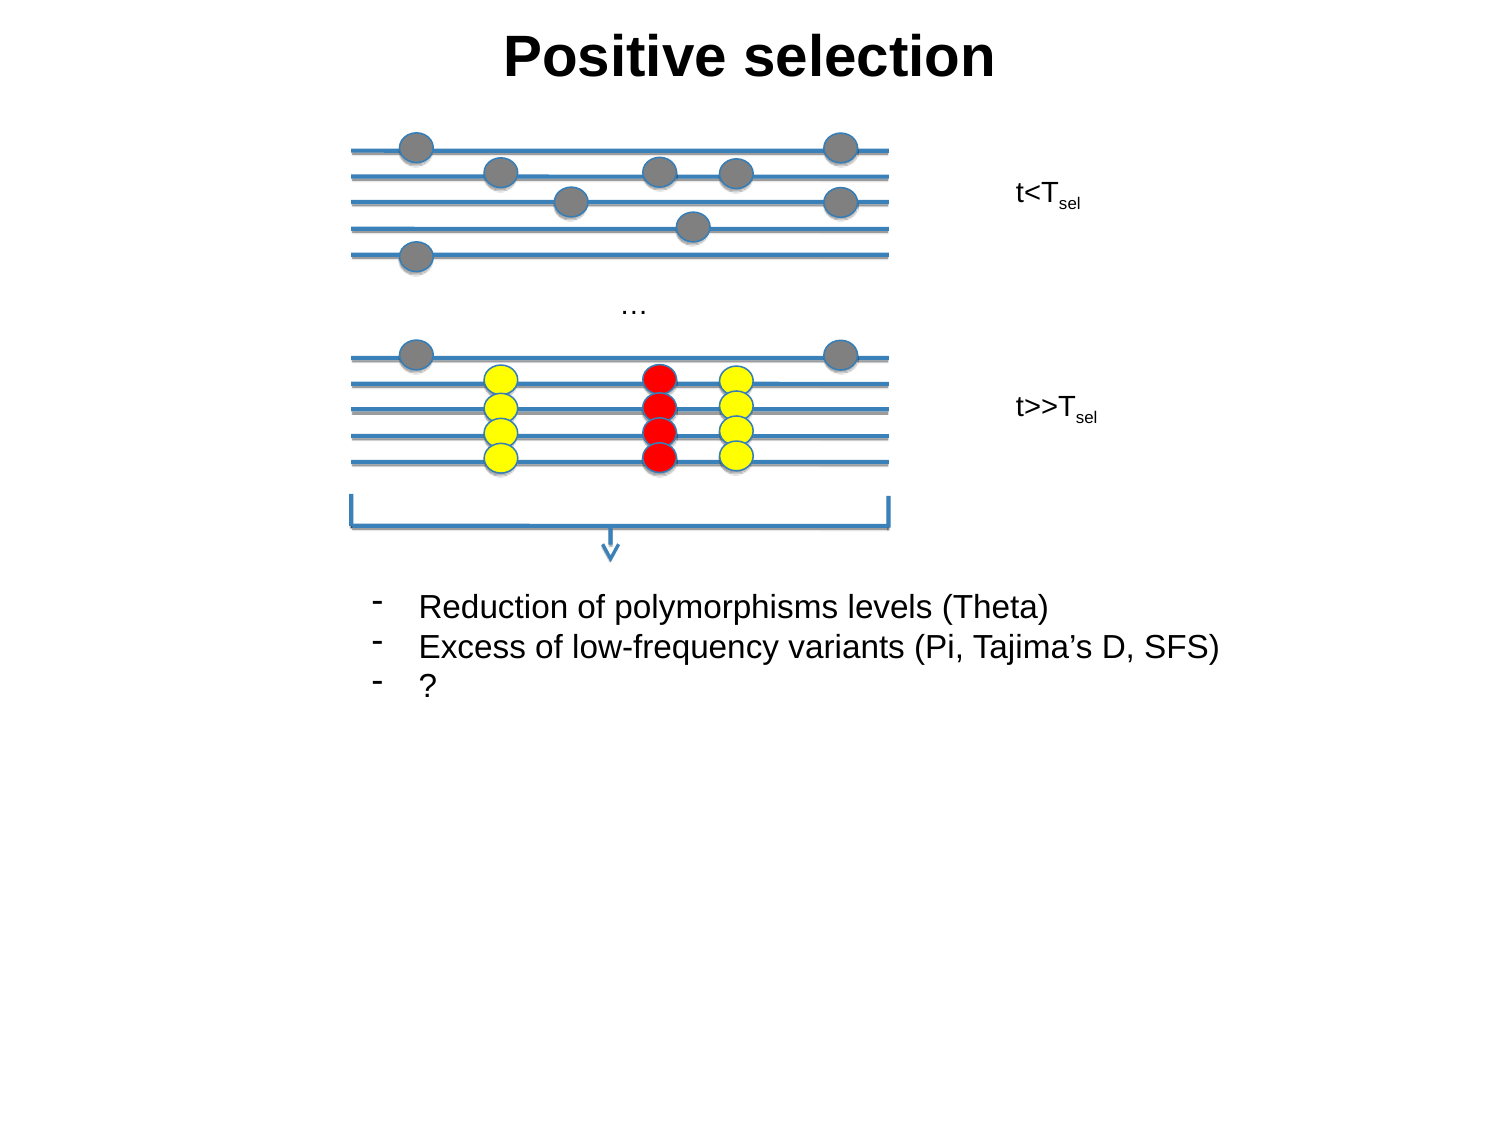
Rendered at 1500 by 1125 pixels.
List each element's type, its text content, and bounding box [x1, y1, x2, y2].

text_box [484, 157, 518, 188]
text_box [399, 340, 434, 370]
text_box [676, 212, 711, 242]
text_box [642, 364, 677, 473]
text_box [719, 158, 754, 189]
text_box t>>Tsel [1001, 379, 1163, 435]
text_box [823, 187, 858, 218]
text_box Reduction of polymorphisms levels (Theta) Excess of low-frequency variants (Pi, Tajima’s D, SFS) ? [356, 577, 1237, 713]
text_box [642, 157, 677, 188]
text_box [484, 365, 518, 474]
text_box [399, 241, 434, 272]
text_box [823, 340, 858, 371]
text_box [399, 132, 434, 163]
text_box t<Tsel [1001, 165, 1163, 221]
text_box [823, 133, 858, 163]
text_box [554, 187, 589, 217]
text_box [719, 366, 754, 471]
title Positive selection [75, 3, 1425, 103]
text_box … [604, 278, 664, 328]
